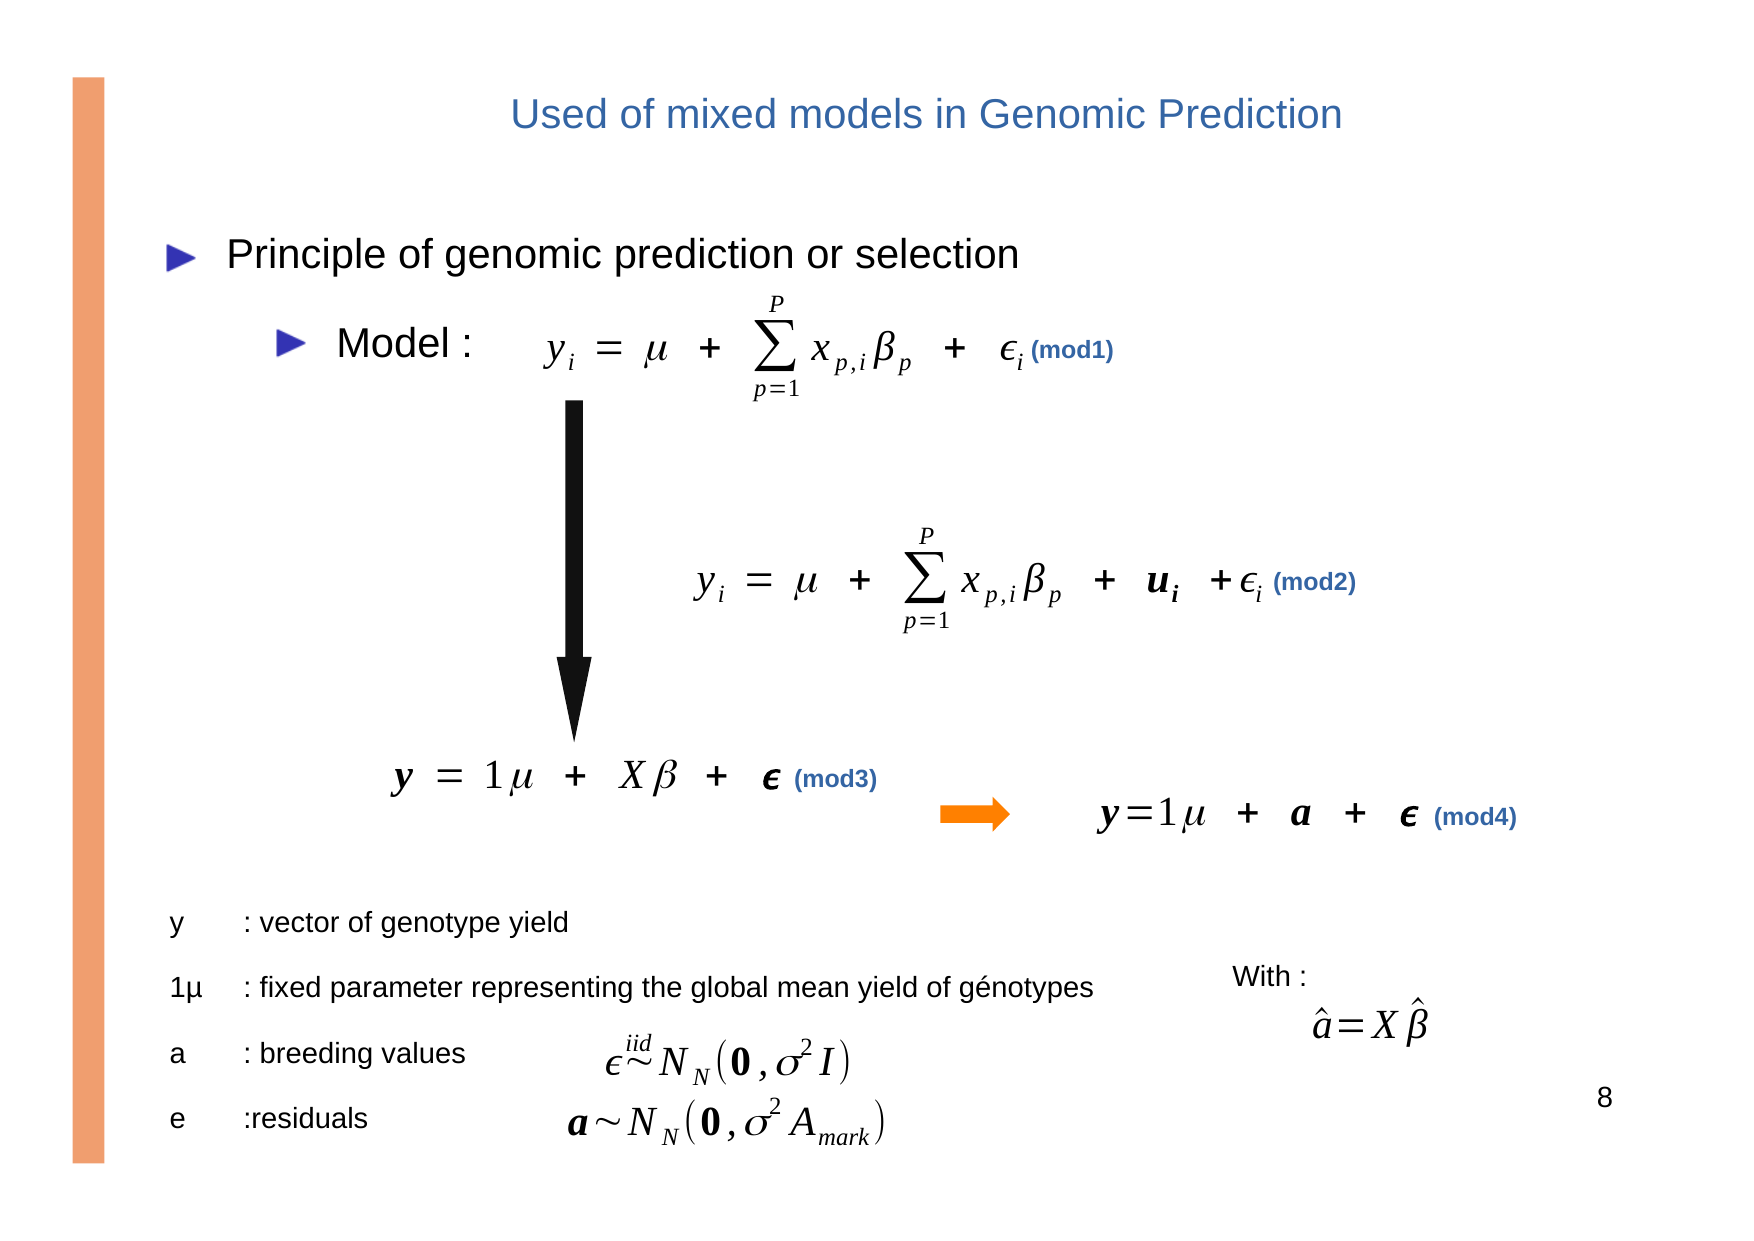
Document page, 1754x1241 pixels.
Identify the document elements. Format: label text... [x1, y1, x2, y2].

text_box [556, 402, 592, 743]
text_box (mod1) [1024, 328, 1135, 372]
text_box (mod4) [1419, 795, 1538, 838]
text_box Model : [322, 312, 497, 374]
text_box (mod2) [1258, 560, 1377, 604]
text_box [72, 77, 105, 1164]
picture [154, 213, 212, 289]
picture [264, 298, 322, 374]
chart [1094, 788, 1419, 836]
chart [566, 1029, 888, 1151]
text_box Used of mixed models in Genomic Prediction [495, 83, 1384, 146]
text_box (mod3) [779, 757, 898, 801]
text_box With : [1217, 952, 1355, 1001]
chart [691, 522, 1264, 634]
chart [388, 751, 781, 800]
text_box y : vector of genotype yield 1µ : fixed parameter representing the global mean yield of génotypes a : breeding values e :residuals [154, 898, 1174, 1143]
text_box Principle of genomic prediction or selection [212, 222, 1263, 289]
chart [541, 290, 1024, 402]
chart [1310, 994, 1431, 1048]
text_box [940, 796, 1010, 832]
